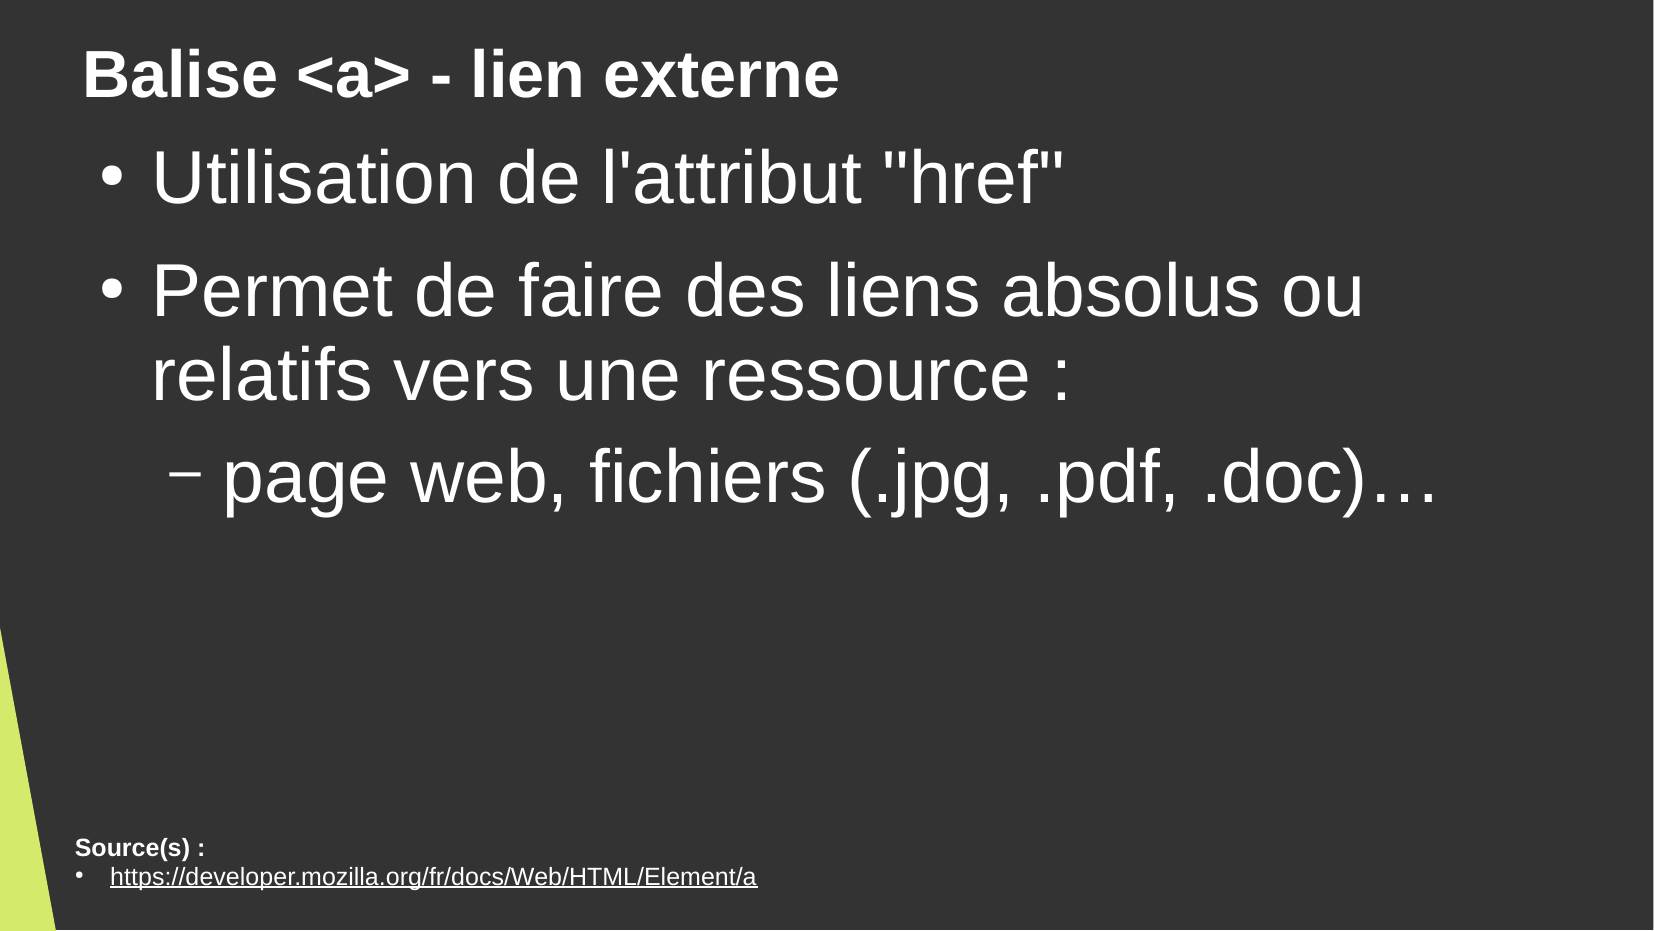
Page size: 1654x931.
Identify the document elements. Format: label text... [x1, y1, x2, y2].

list Utilisation de l'attribut "href" Permet de faire des liens absolus ou relatifs vers une ressource : page web, fichiers (.jpg, .pdf, .doc)… [80, 135, 1605, 745]
title Balise <a> - lien externe [82, 37, 1571, 114]
text_box Source(s) : https://developer.mozilla.org/fr/docs/Web/HTML/Element/a [60, 826, 1546, 931]
text_box [0, 627, 56, 931]
